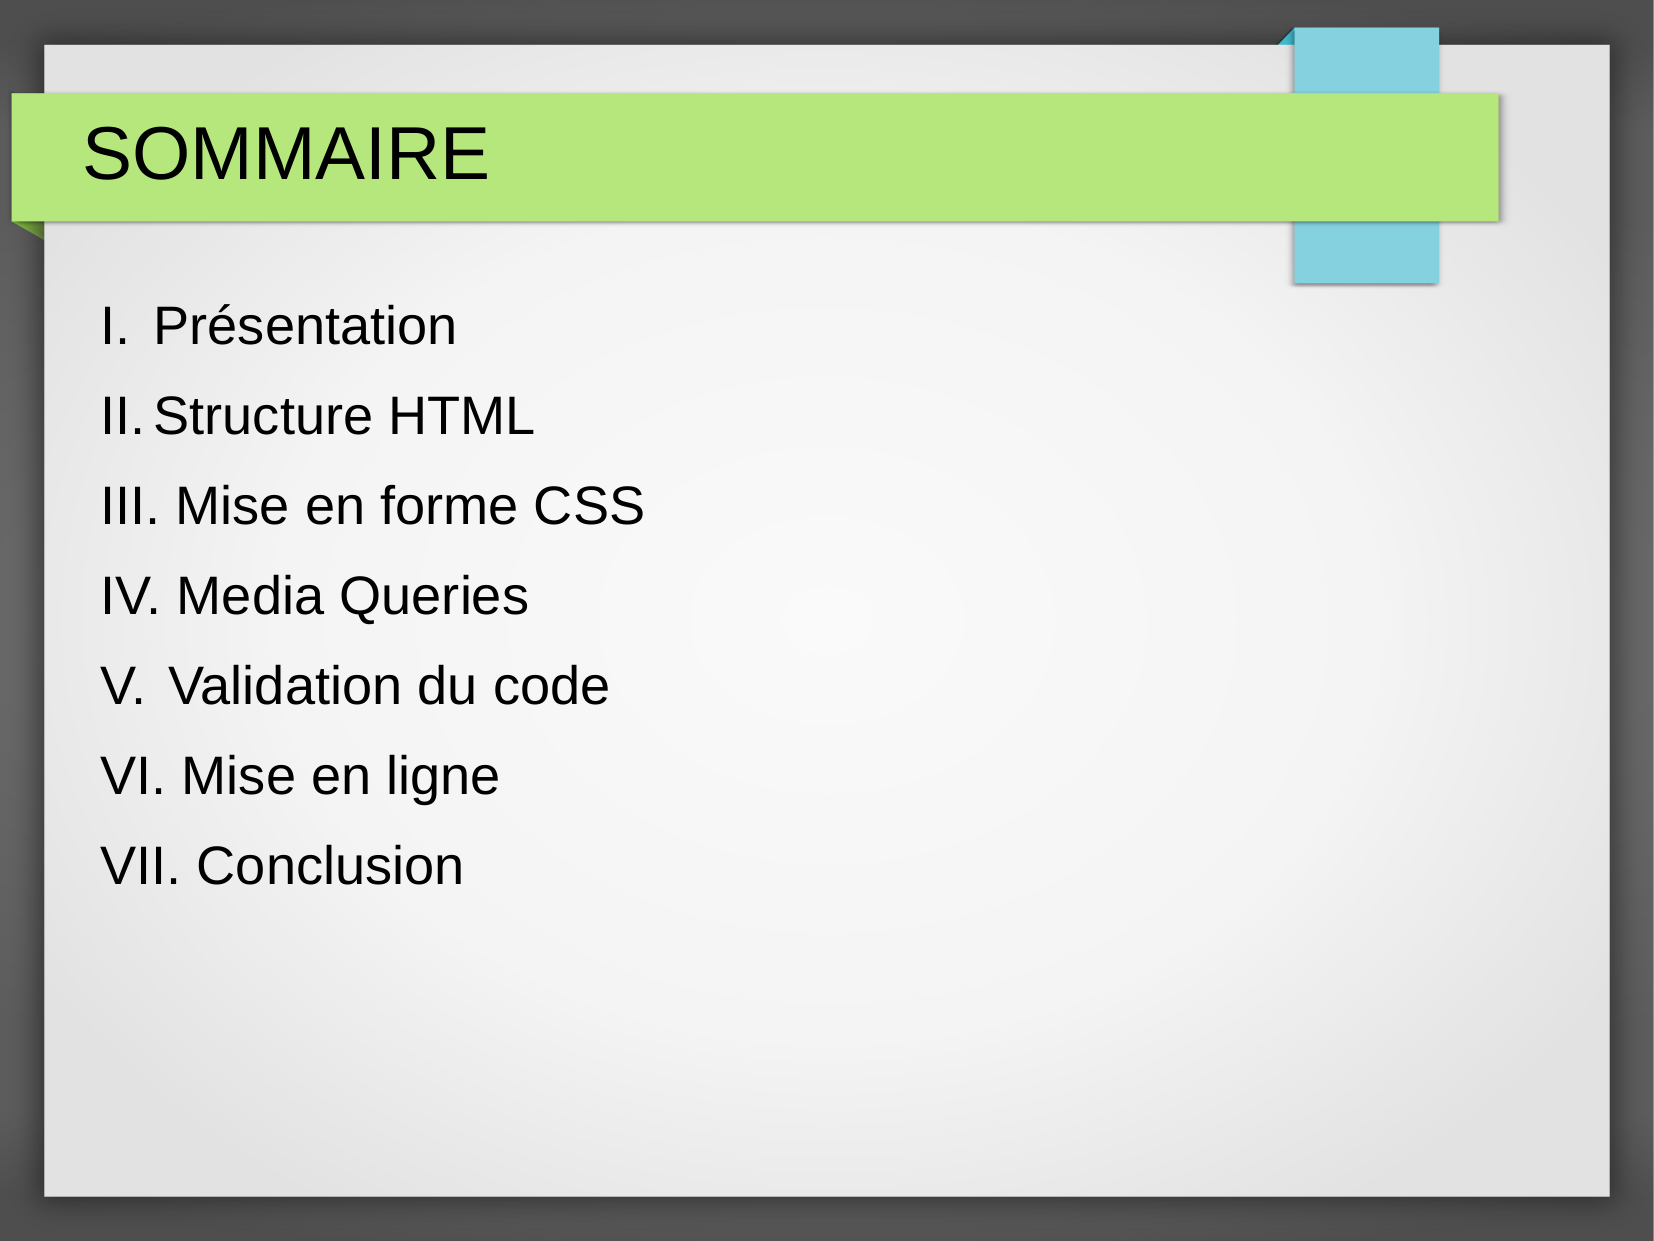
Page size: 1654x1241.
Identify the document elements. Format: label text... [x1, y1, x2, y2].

picture [0, 0, 1654, 1241]
list Présentation Structure HTML Mise en forme CSS Media Queries Validation du code Mise en ligne Conclusion [82, 295, 1571, 1015]
title SOMMAIRE [82, 94, 1264, 213]
